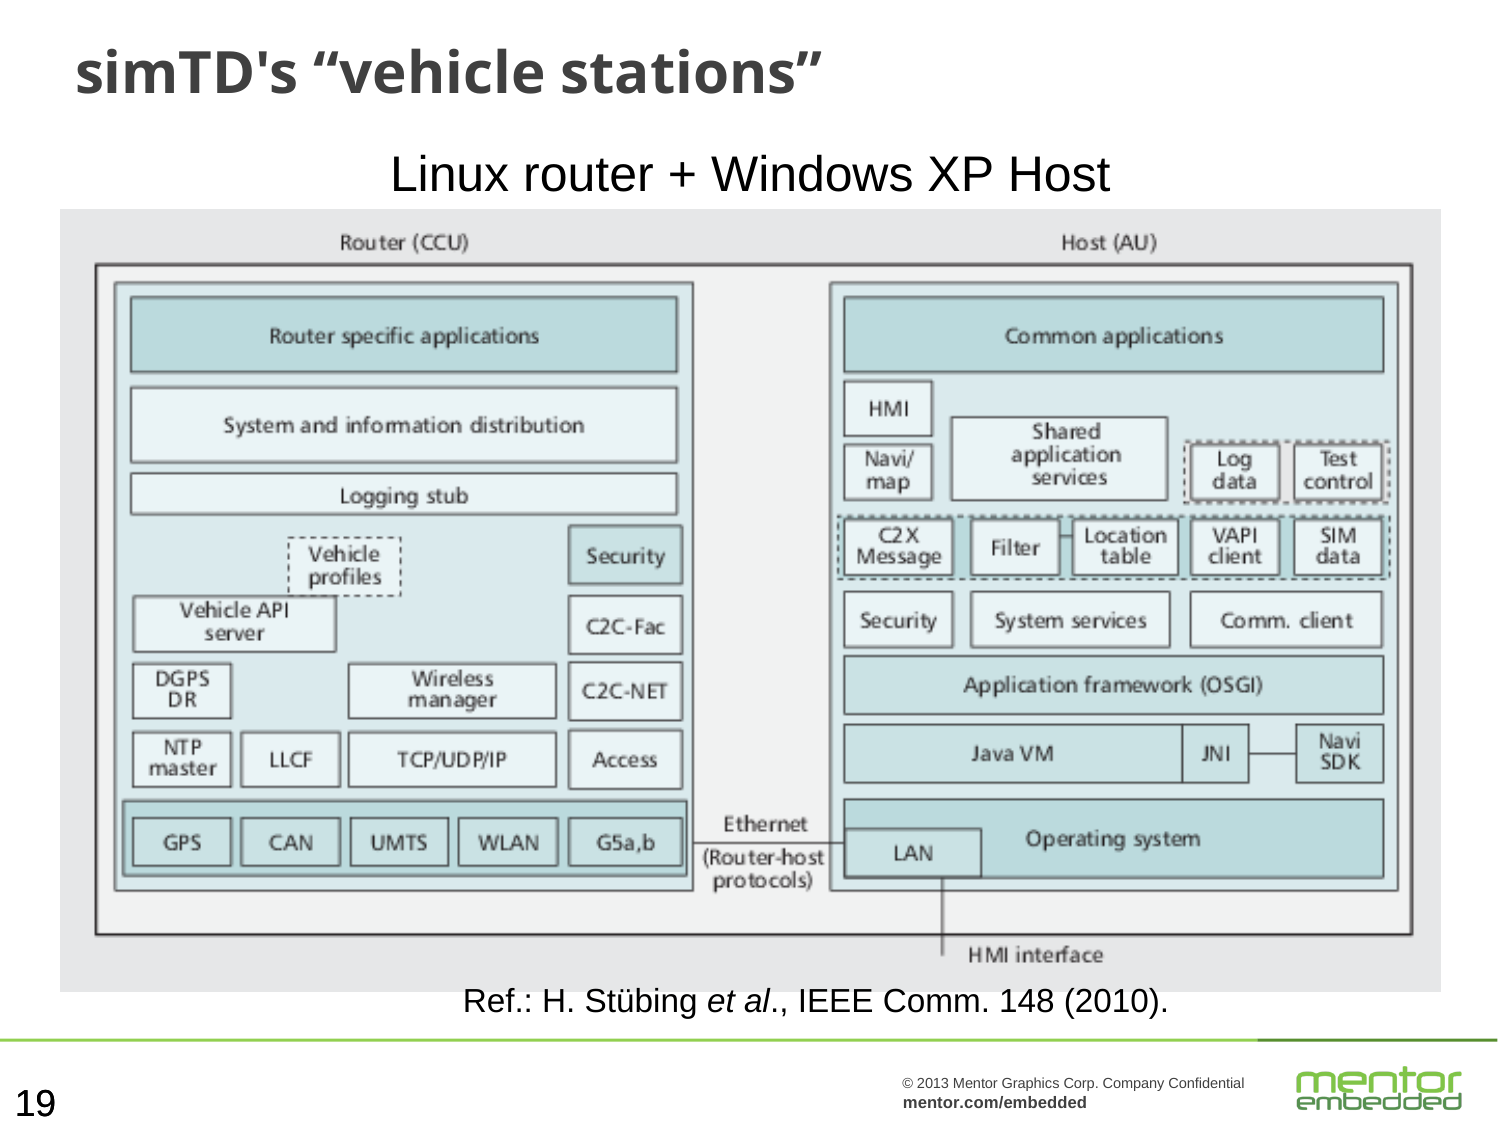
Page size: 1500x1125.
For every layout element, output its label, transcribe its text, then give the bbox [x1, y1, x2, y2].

picture [60, 209, 1441, 992]
text_box Ref.: H. Stübing et al., IEEE Comm. 148 (2010). [448, 975, 1186, 1027]
picture [1292, 1062, 1464, 1114]
title simTD's “vehicle stations” [0, 0, 1500, 113]
text_box Linux router + Windows XP Host [375, 139, 1125, 211]
